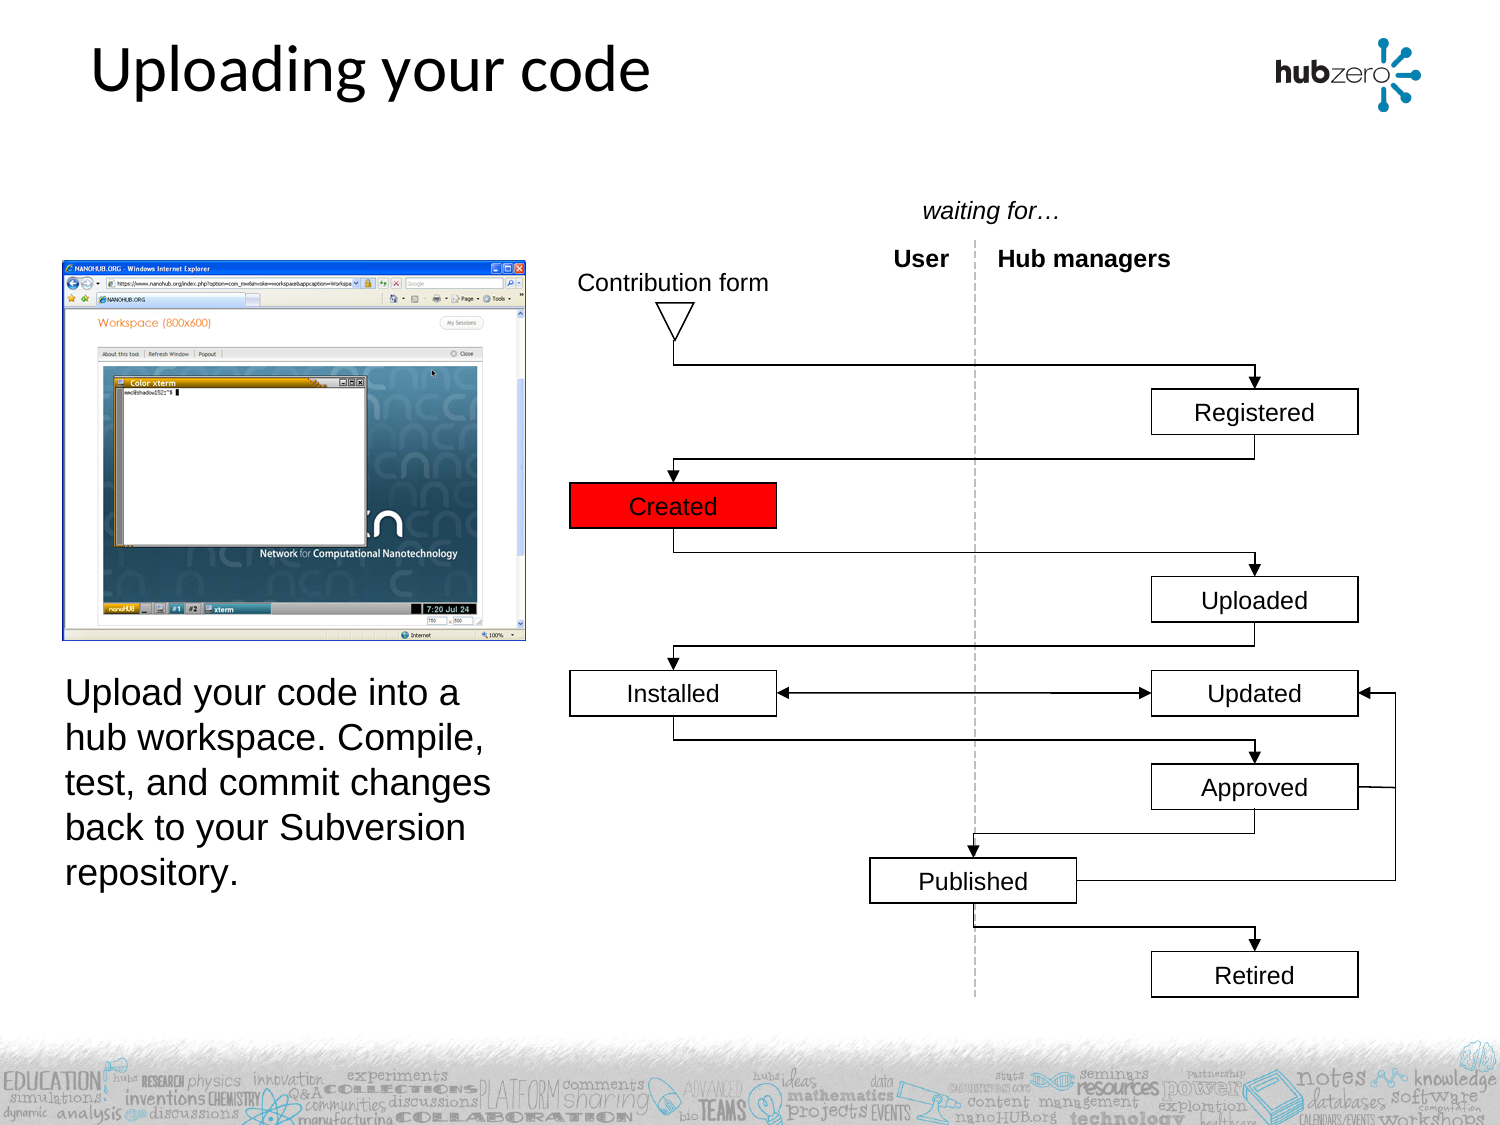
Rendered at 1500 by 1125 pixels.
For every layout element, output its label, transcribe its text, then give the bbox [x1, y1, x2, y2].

text_box Contribution form [507, 259, 840, 316]
text_box Published [870, 857, 1077, 904]
picture [1272, 35, 1424, 115]
text_box waiting for… [832, 187, 1152, 244]
picture [62, 260, 526, 641]
text_box Registered [1151, 389, 1358, 435]
text_box Uploaded [1151, 576, 1358, 622]
text_box Updated [1151, 670, 1358, 716]
text_box Hub managers [982, 234, 1221, 291]
title Uploading your code [75, 12, 1249, 118]
text_box Upload your code into a hub workspace. Compile, test, and commit changes back to your Subversion repository. [49, 660, 528, 902]
text_box Approved [1151, 764, 1358, 810]
text_box Created [570, 482, 777, 529]
picture [0, 1034, 1500, 1125]
text_box User [814, 234, 965, 291]
text_box Retired [1151, 951, 1358, 997]
text_box Installed [570, 670, 777, 716]
